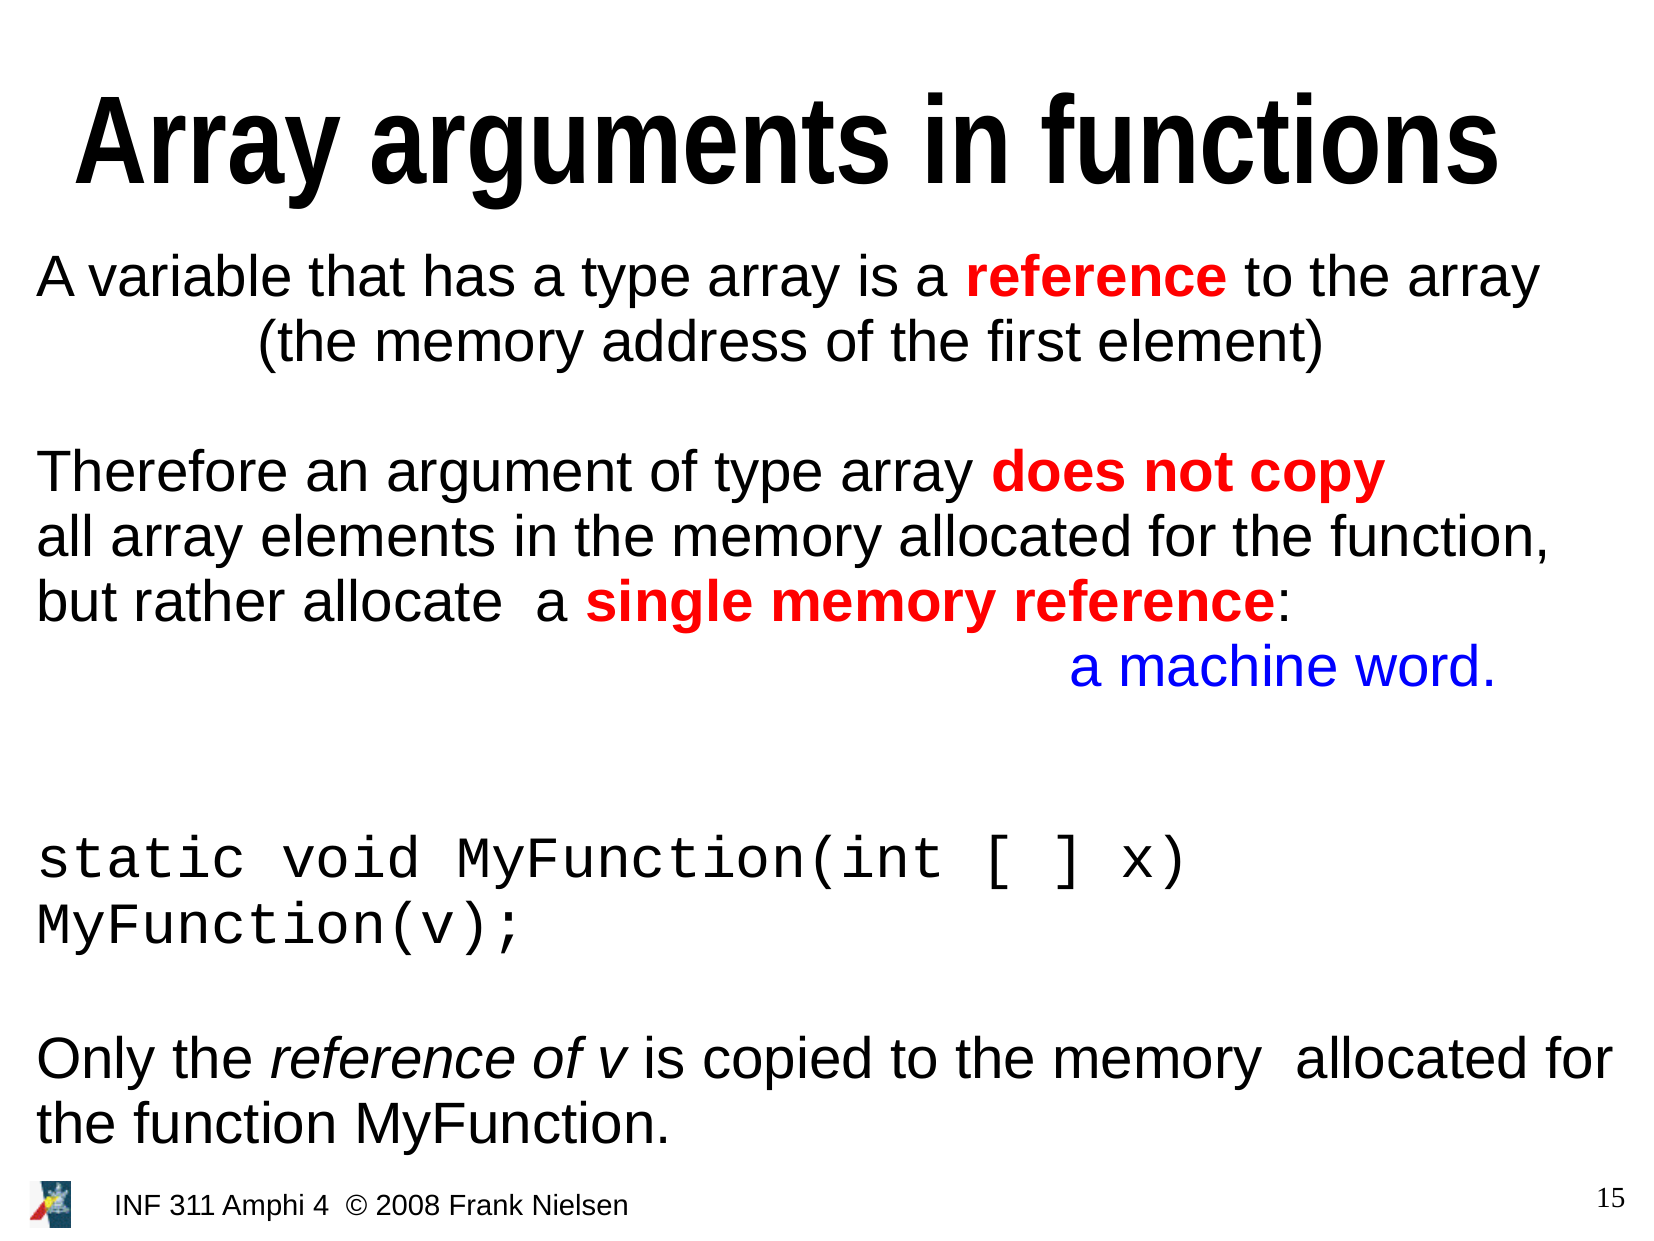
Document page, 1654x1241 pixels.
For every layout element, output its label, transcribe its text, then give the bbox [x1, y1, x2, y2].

text_box Array arguments in functions [59, 59, 1517, 217]
text_box A variable that has a type array is a reference to the array (the memory address of the first element) Therefore an argument of type array does not copy all array elements in the memory allocated for the function, but rather allocate a single memory reference: a machine word. static void MyFunction(int [ ] x) MyFunction(v); Only the reference of v is copied to the memory allocated for the function MyFunction. [21, 236, 1630, 1160]
picture [29, 1181, 71, 1228]
